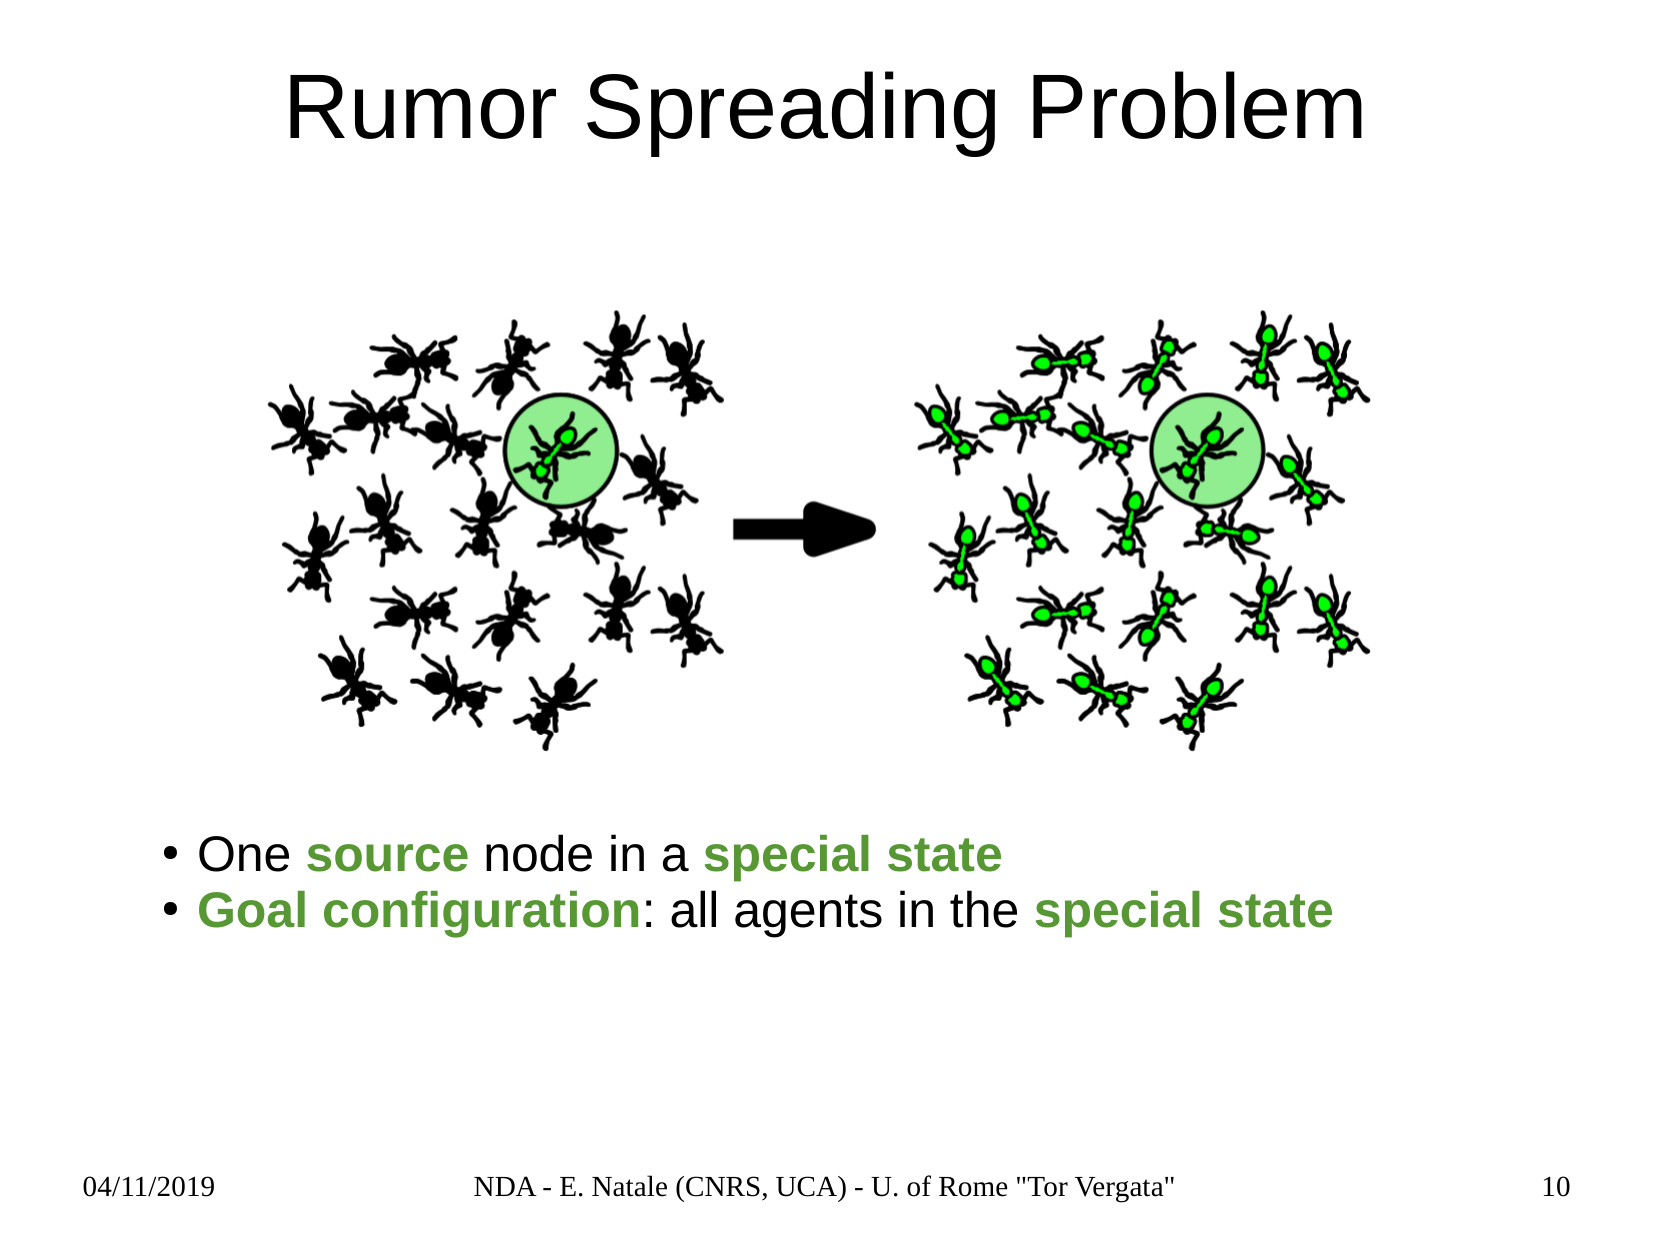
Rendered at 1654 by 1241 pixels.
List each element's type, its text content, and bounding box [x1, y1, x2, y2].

text_box One source node in a special state Goal configuration: all agents in the special state [146, 819, 1504, 946]
title Rumor Spreading Problem [82, 49, 1571, 165]
picture [239, 278, 1413, 797]
